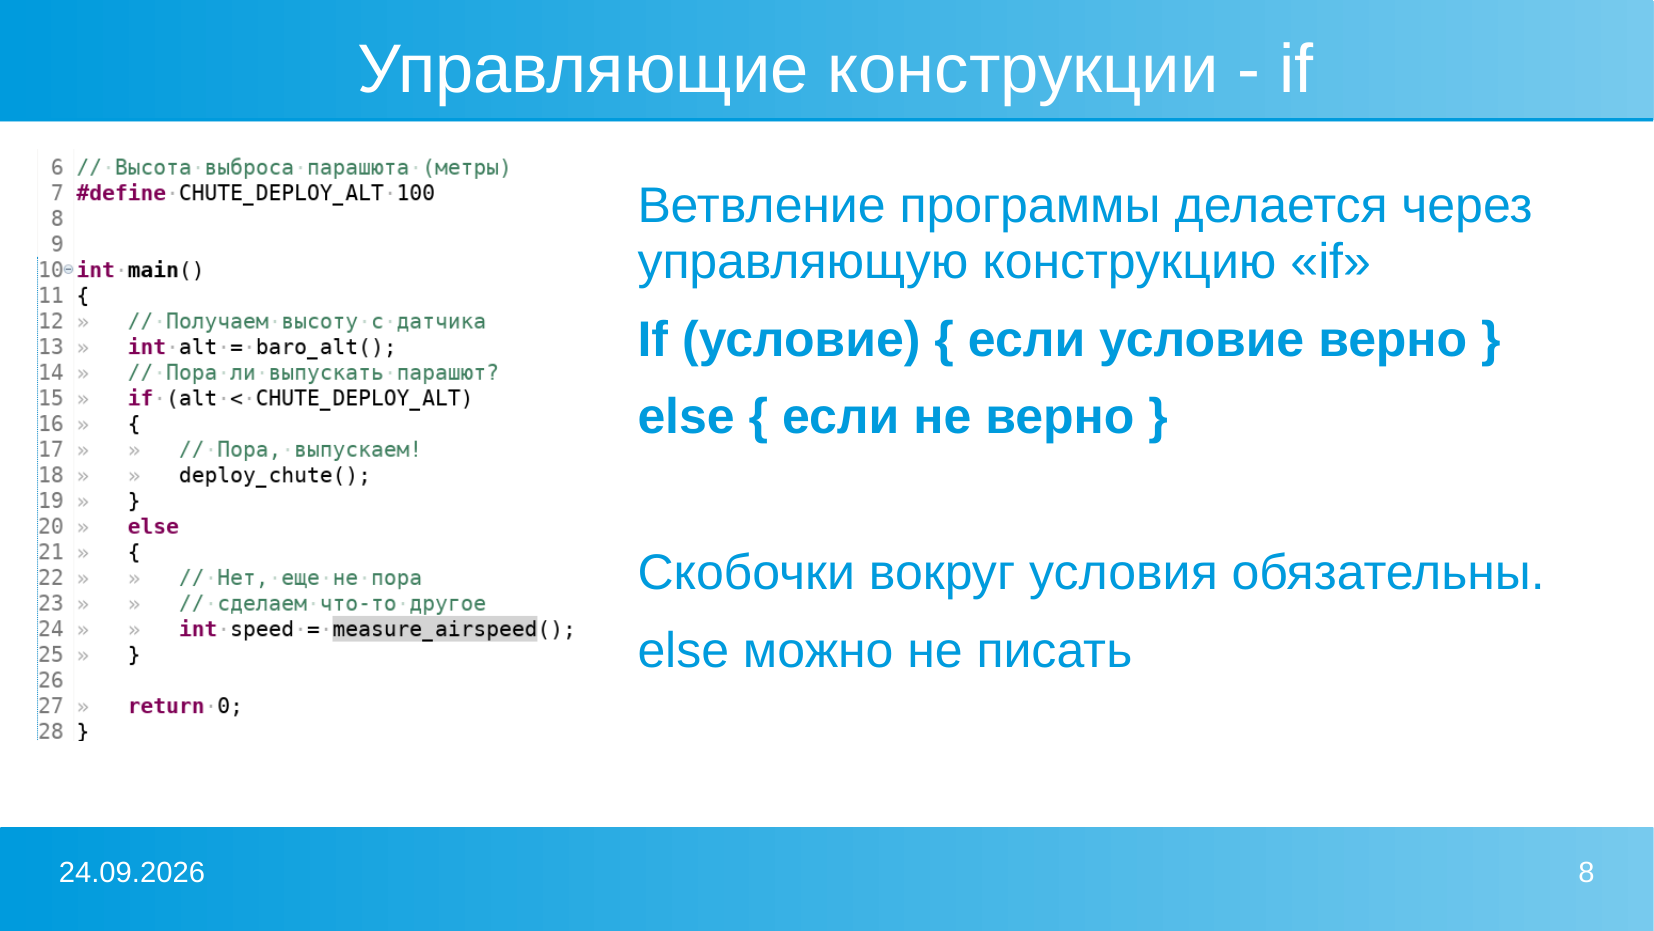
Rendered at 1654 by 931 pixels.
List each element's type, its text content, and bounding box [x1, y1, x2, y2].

picture [37, 149, 642, 741]
title Управляющие конструкции - if [59, 29, 1595, 108]
list Ветвление программы делается через управляющую конструкцию «if» If (условие) { если условие верно } else { если не верно } Скобочки вокруг условия обязательны. else можно не писать [637, 177, 1595, 713]
